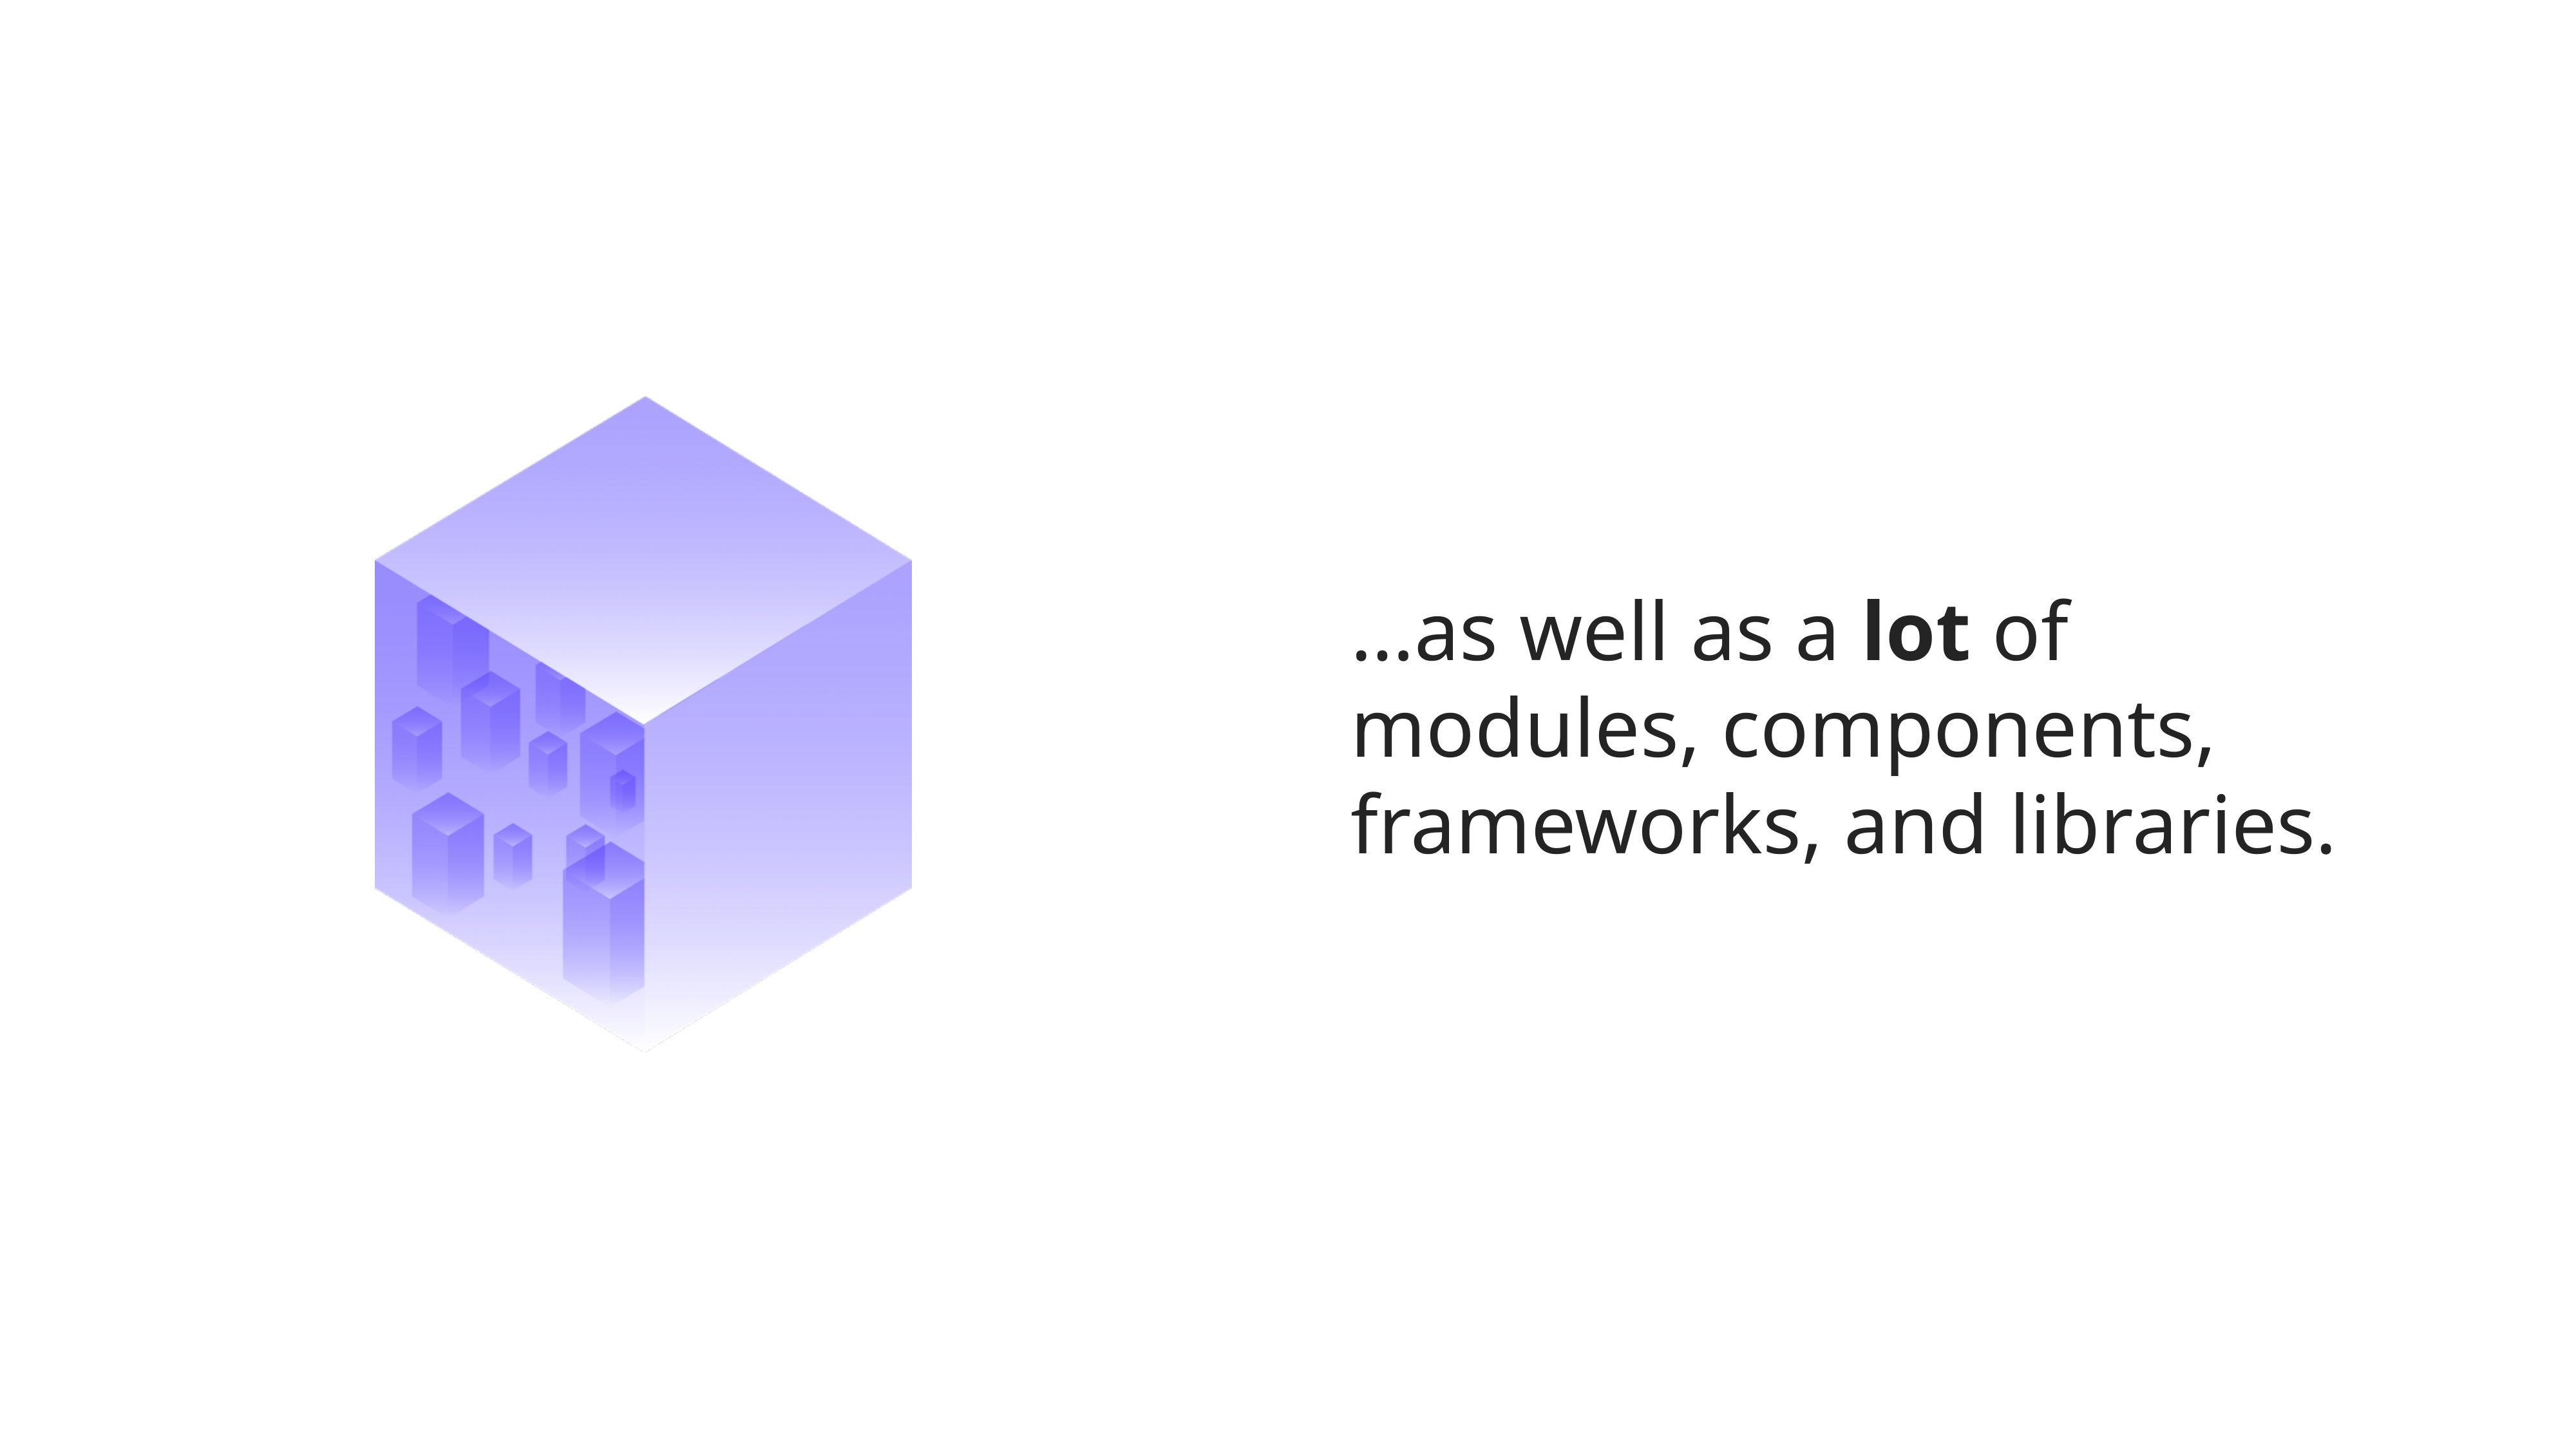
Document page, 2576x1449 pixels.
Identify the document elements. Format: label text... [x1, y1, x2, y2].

picture [375, 396, 912, 1053]
list …as well as a lot of modules, components, frameworks, and libraries. [1350, 127, 2422, 1322]
